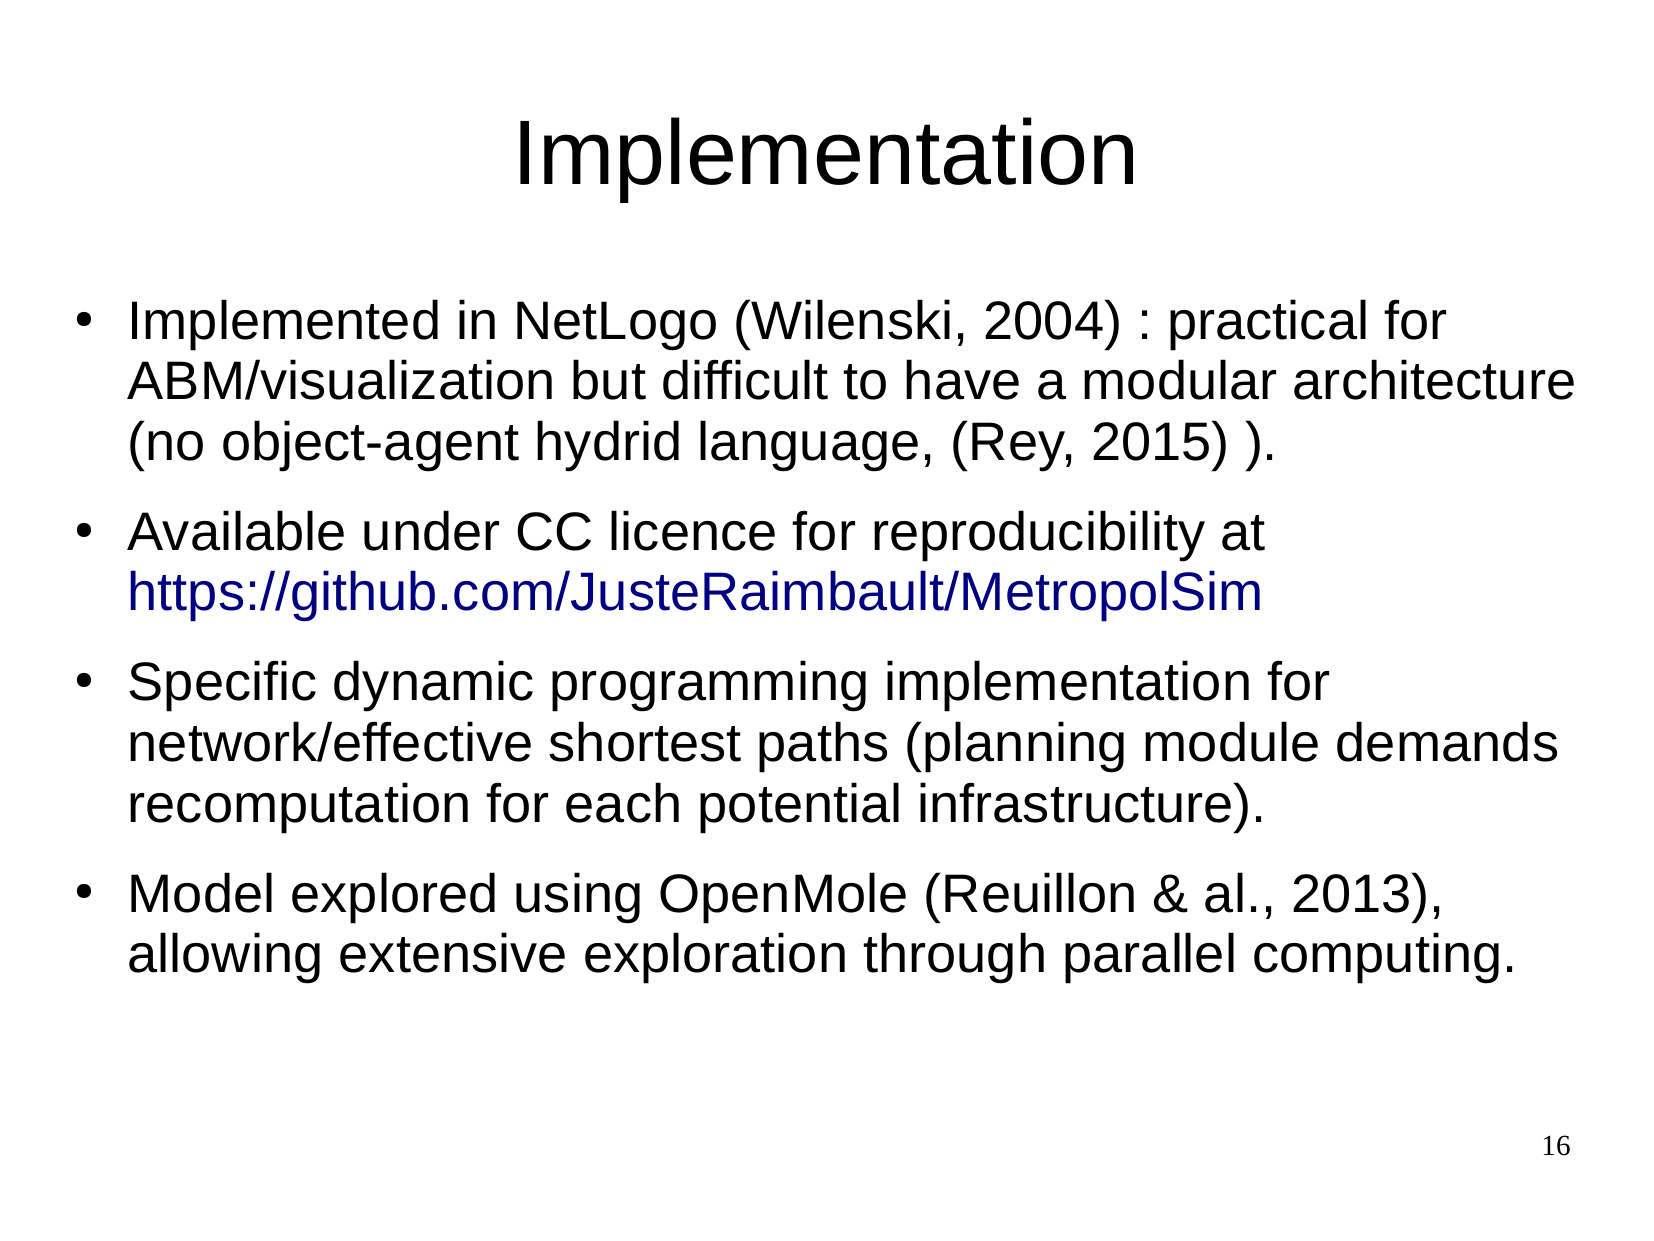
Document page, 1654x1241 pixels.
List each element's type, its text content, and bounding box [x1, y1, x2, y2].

list Implemented in NetLogo (Wilenski, 2004) : practical for ABM/visualization but difficult to have a modular architecture (no object-agent hydrid language, (Rey, 2015) ). Available under CC licence for reproducibility at https://github.com/JusteRaimbault/MetropolSim Specific dynamic programming implementation for network/effective shortest paths (planning module demands recomputation for each potential infrastructure). Model explored using OpenMole (Reuillon & al., 2013), allowing extensive exploration through parallel computing. [56, 290, 1630, 1010]
title Implementation [82, 49, 1571, 257]
